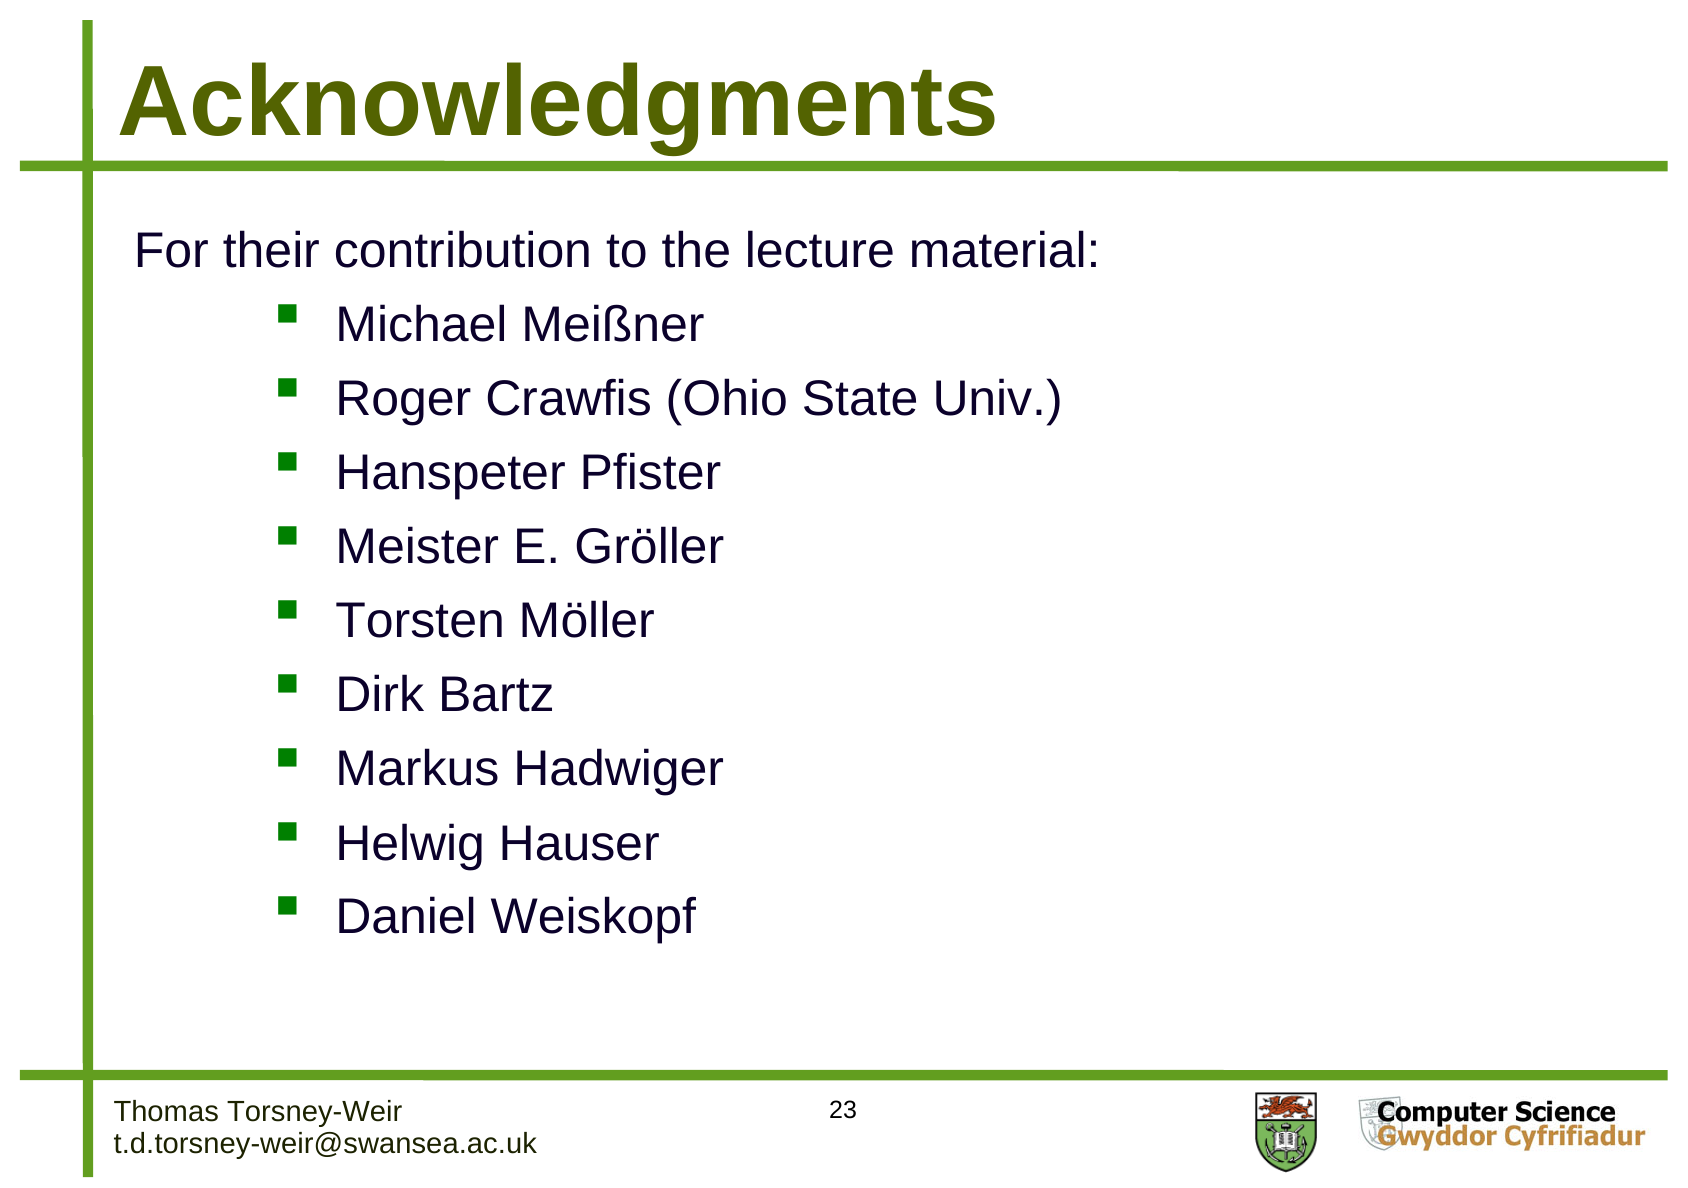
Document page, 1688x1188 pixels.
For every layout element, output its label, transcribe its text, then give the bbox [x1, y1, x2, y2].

text_box <number> [412, 1089, 1274, 1188]
list For their contribution to the lecture material: Michael Meißner Roger Crawfis (Ohio State Univ.) Hanspeter Pfister Meister E. Gröller Torsten Möller Dirk Bartz Markus Hadwiger Helwig Hauser Daniel Weiskopf [117, 209, 1624, 1060]
title Acknowledgments [101, 29, 1666, 166]
picture [1274, 1092, 1654, 1173]
